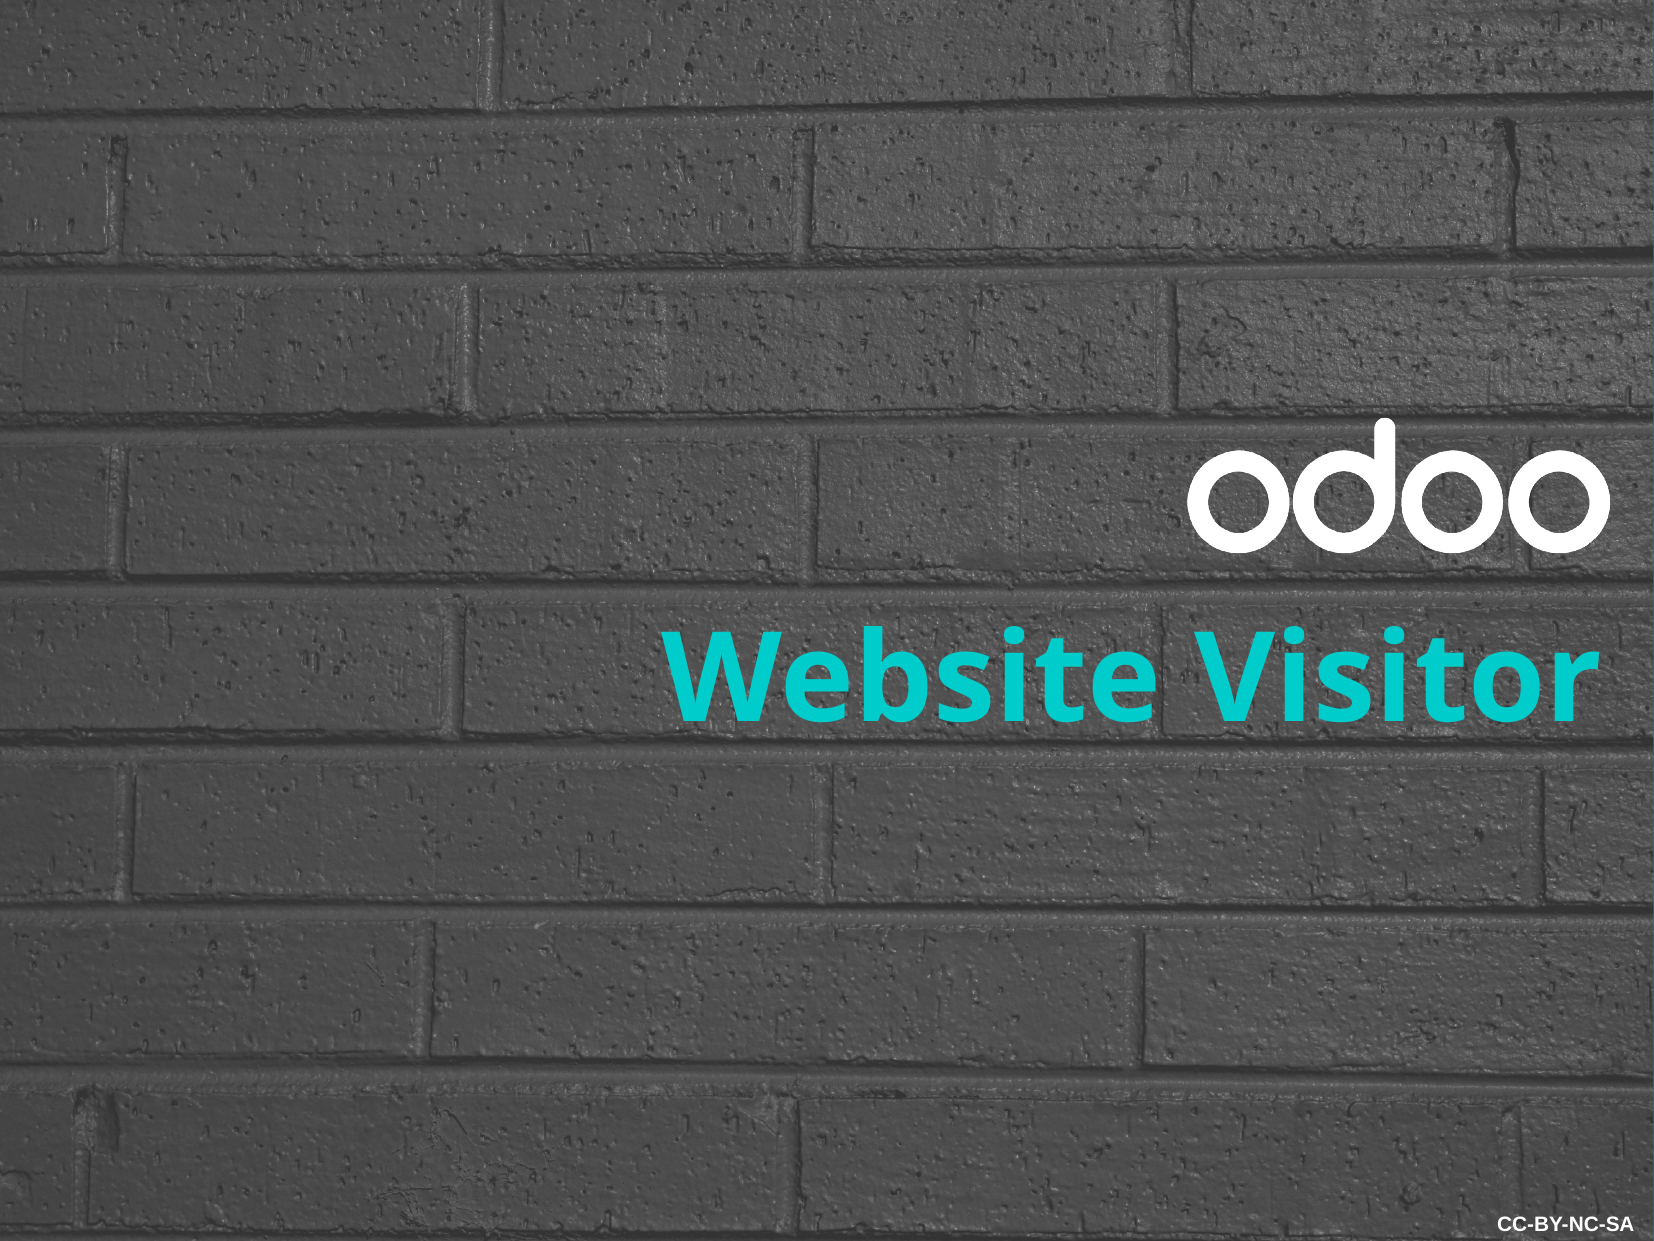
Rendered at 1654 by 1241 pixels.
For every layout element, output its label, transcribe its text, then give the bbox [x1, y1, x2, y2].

text_box CC-BY-NC-SA [1482, 1204, 1654, 1241]
picture [0, 0, 1654, 1241]
text_box Website Visitor [0, 580, 1619, 905]
